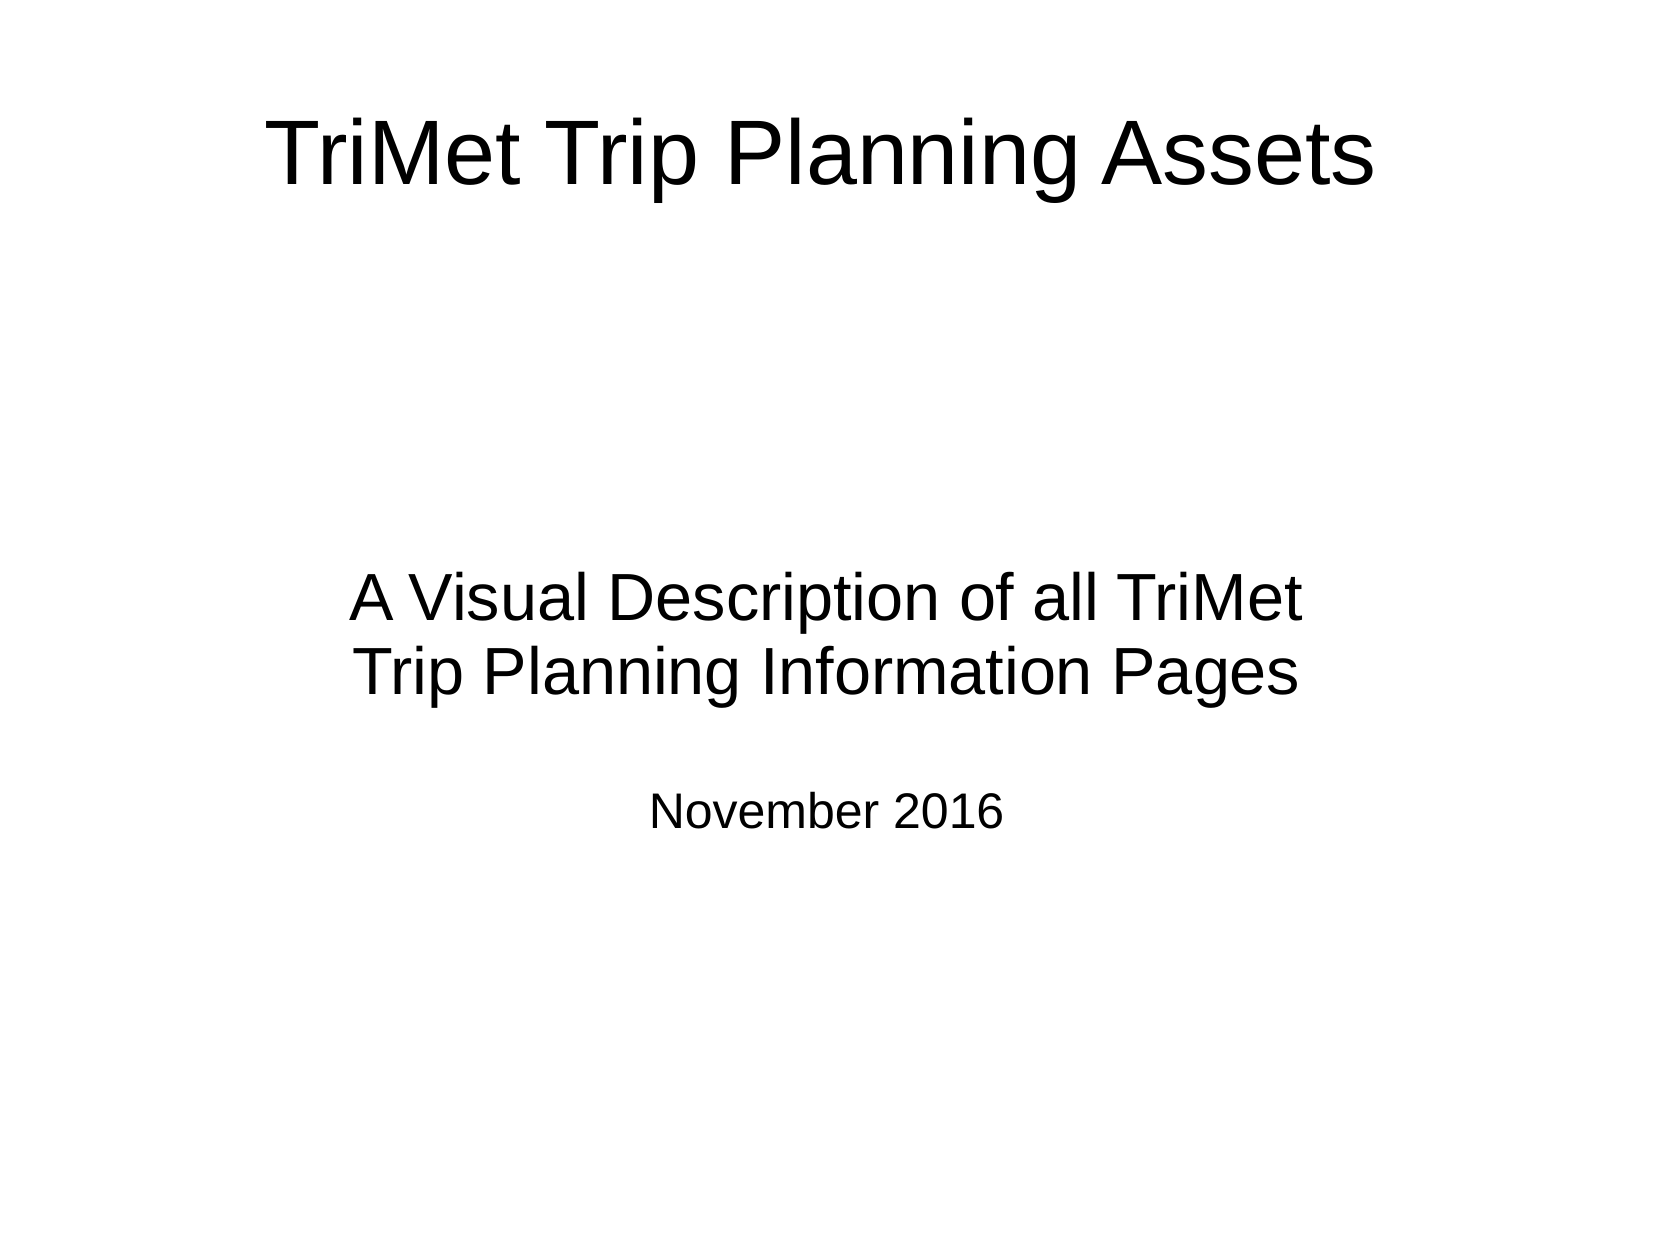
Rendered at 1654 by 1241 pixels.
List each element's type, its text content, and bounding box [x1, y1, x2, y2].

subtitle A Visual Description of all TriMet Trip Planning Information Pages November 2016 [82, 290, 1571, 1109]
title TriMet Trip Planning Assets [82, 49, 1571, 257]
